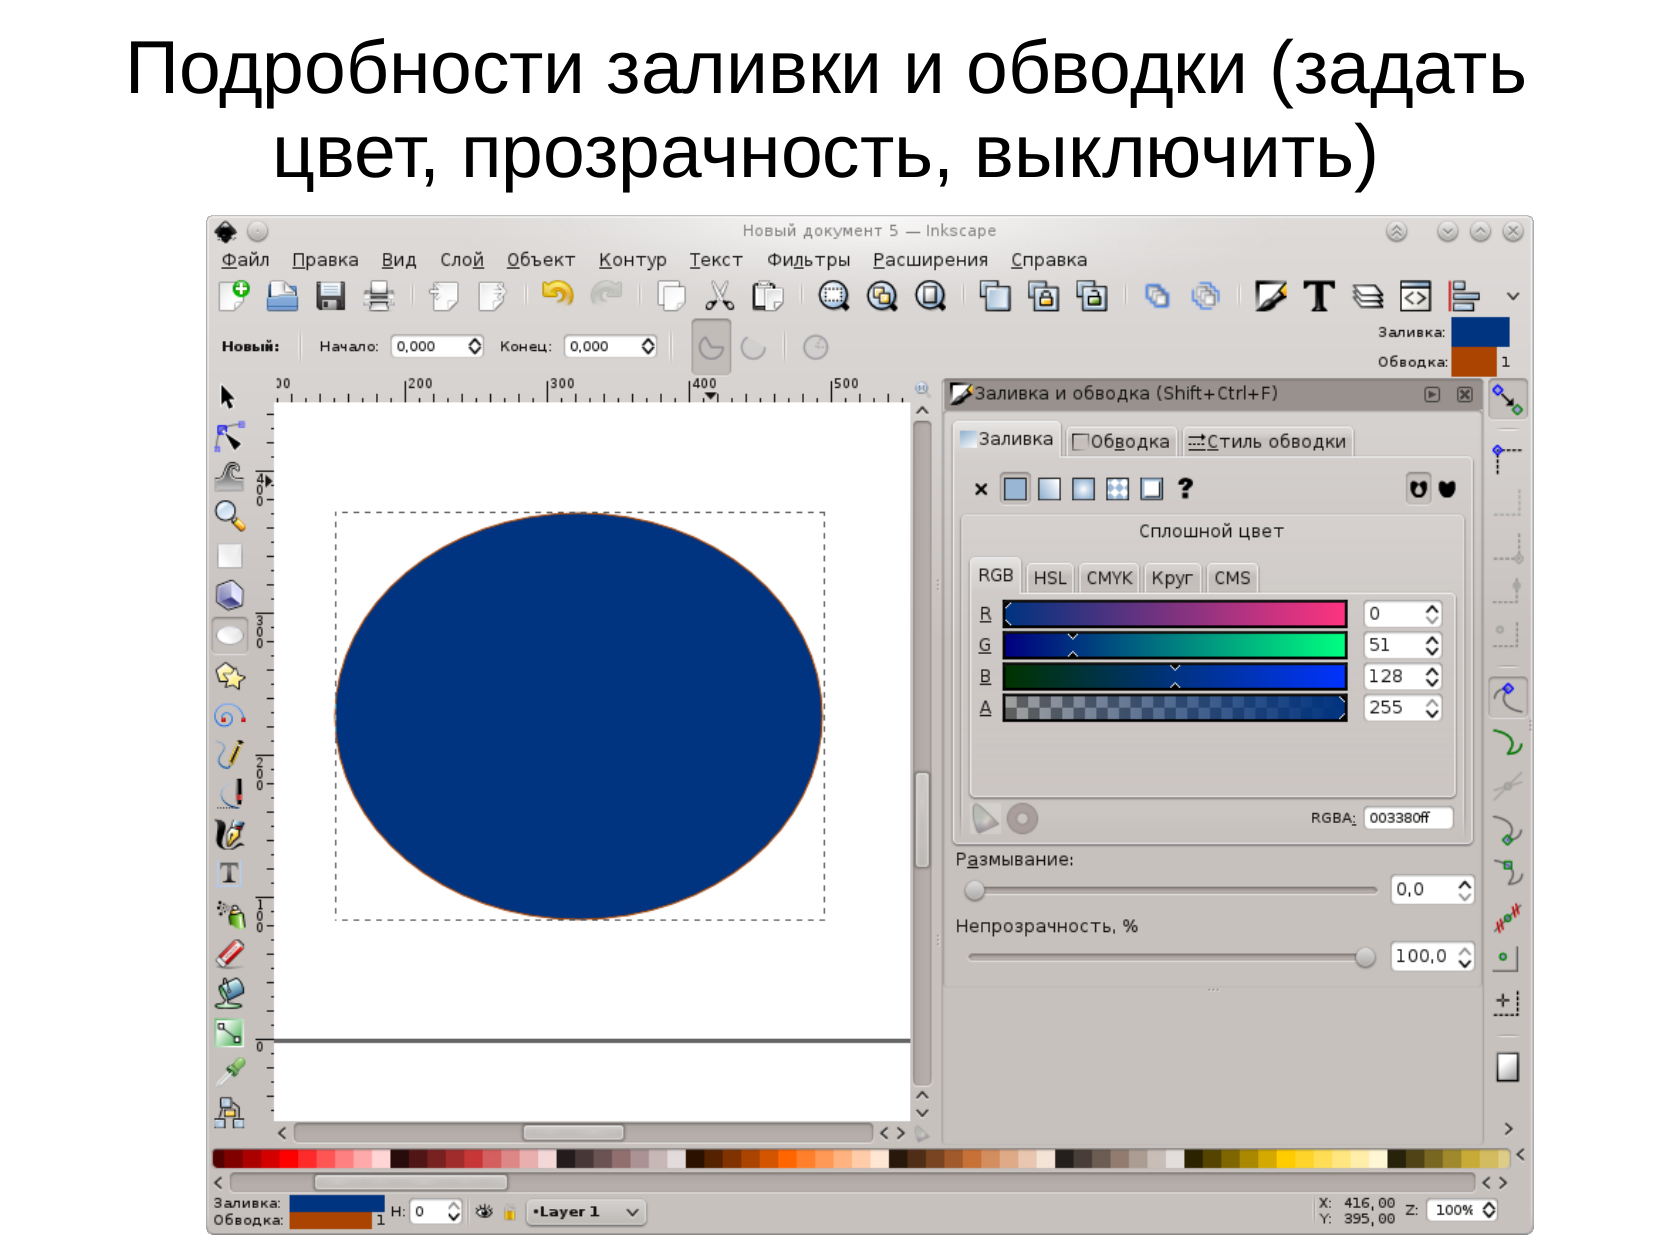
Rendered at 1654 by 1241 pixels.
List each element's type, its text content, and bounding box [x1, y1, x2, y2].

title Подробности заливки и обводки (задать цвет, прозрачность, выключить) [82, 25, 1571, 194]
picture [206, 215, 1534, 1235]
